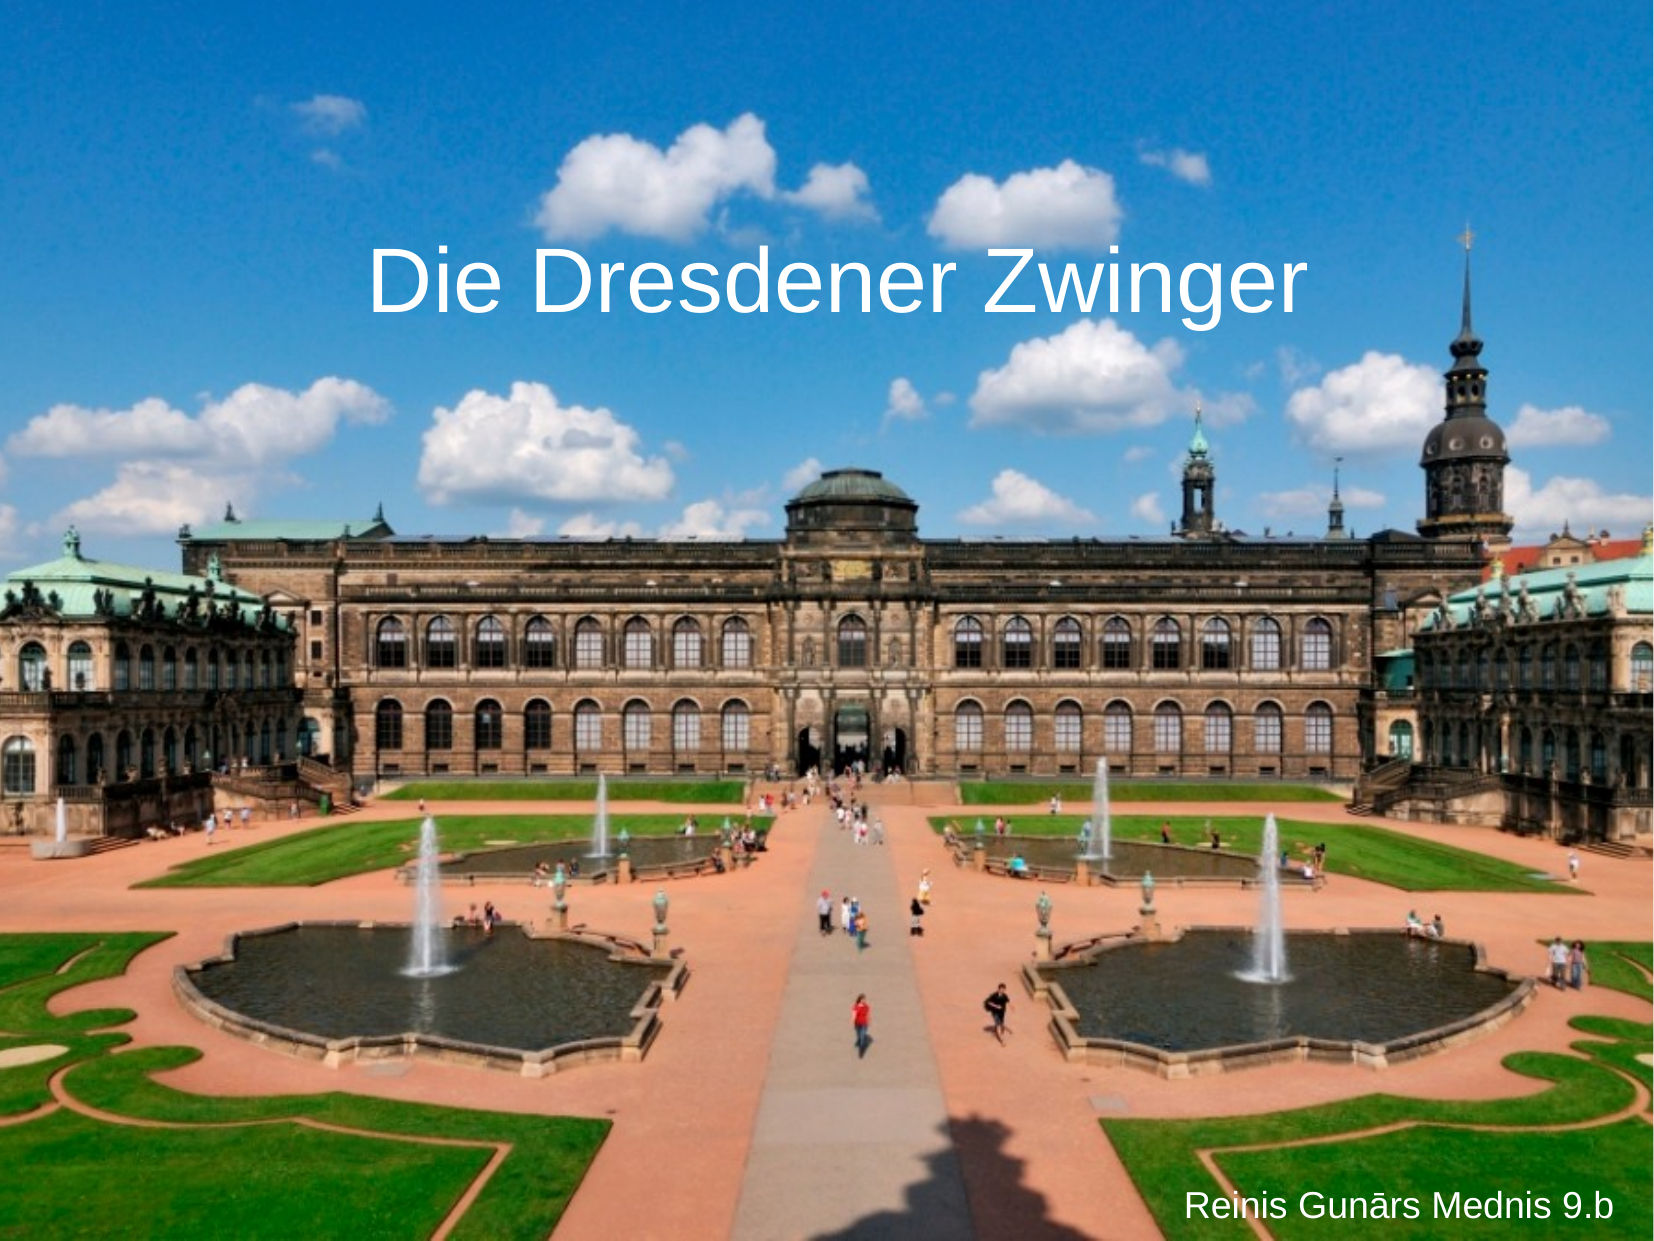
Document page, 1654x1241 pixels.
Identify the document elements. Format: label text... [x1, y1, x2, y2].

picture [0, 0, 1654, 1241]
text_box Reinis Gunārs Mednis 9.b [1169, 1176, 1654, 1241]
title Die Dresdener Zwinger [94, 177, 1583, 385]
